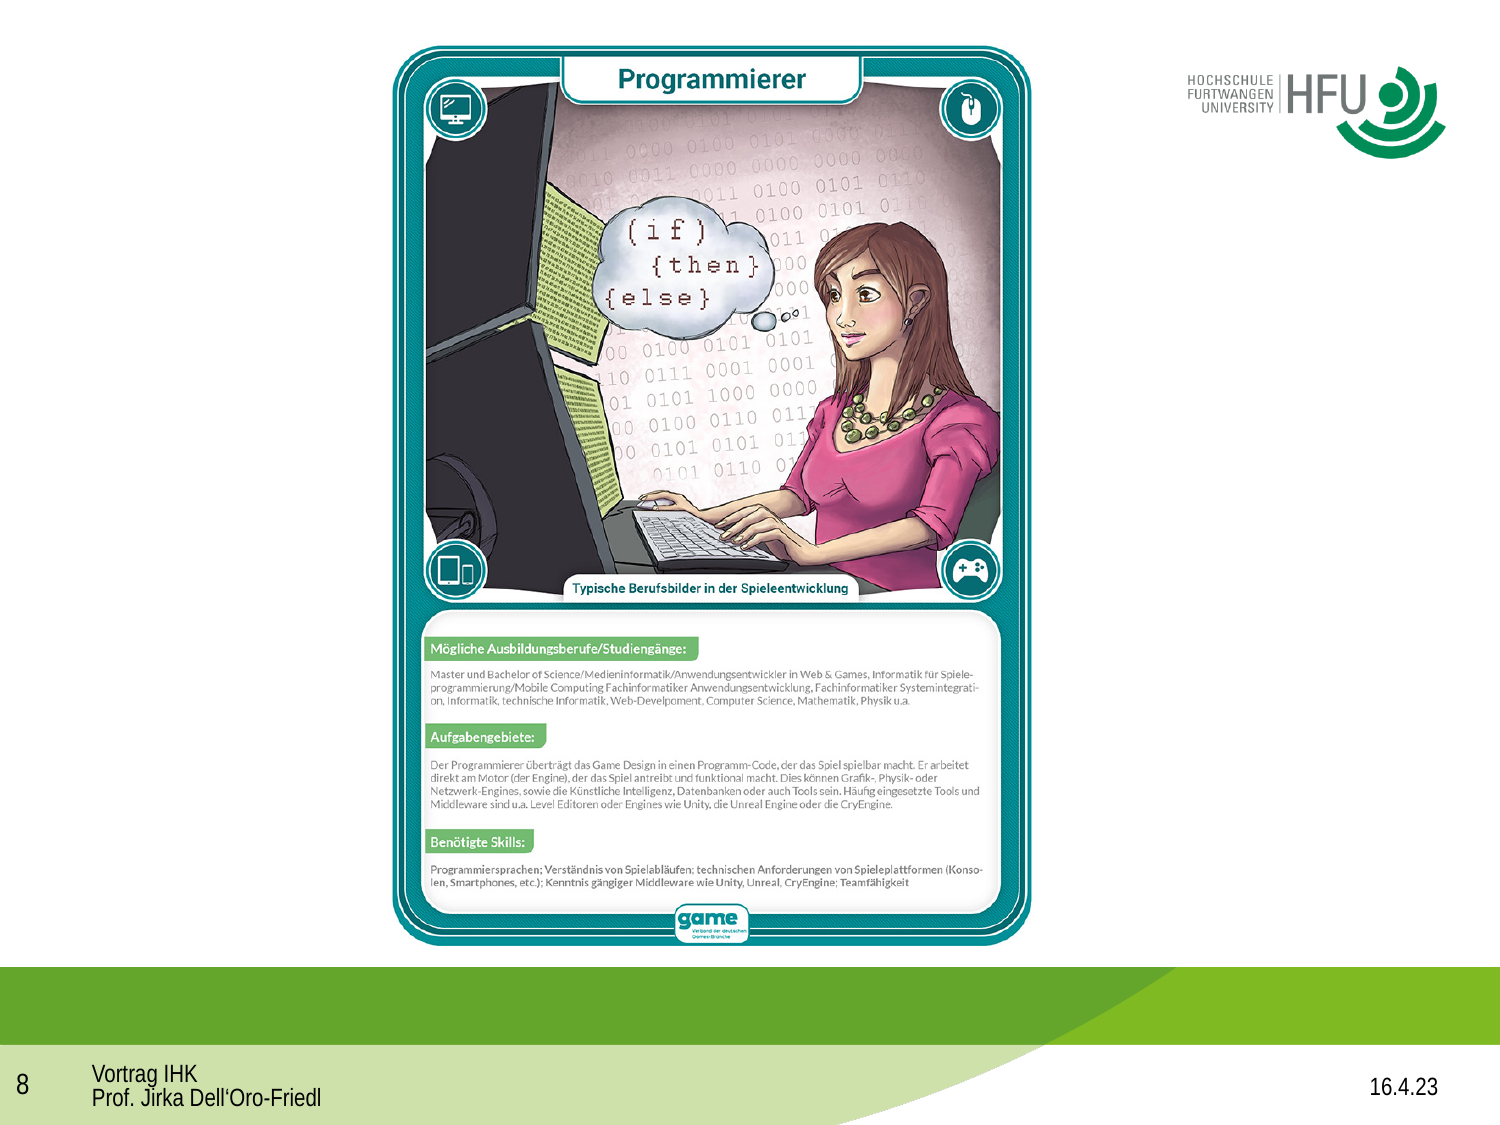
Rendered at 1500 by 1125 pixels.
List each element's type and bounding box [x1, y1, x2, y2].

picture [1166, 53, 1454, 164]
picture [387, 38, 1036, 952]
picture [0, 967, 1500, 1125]
